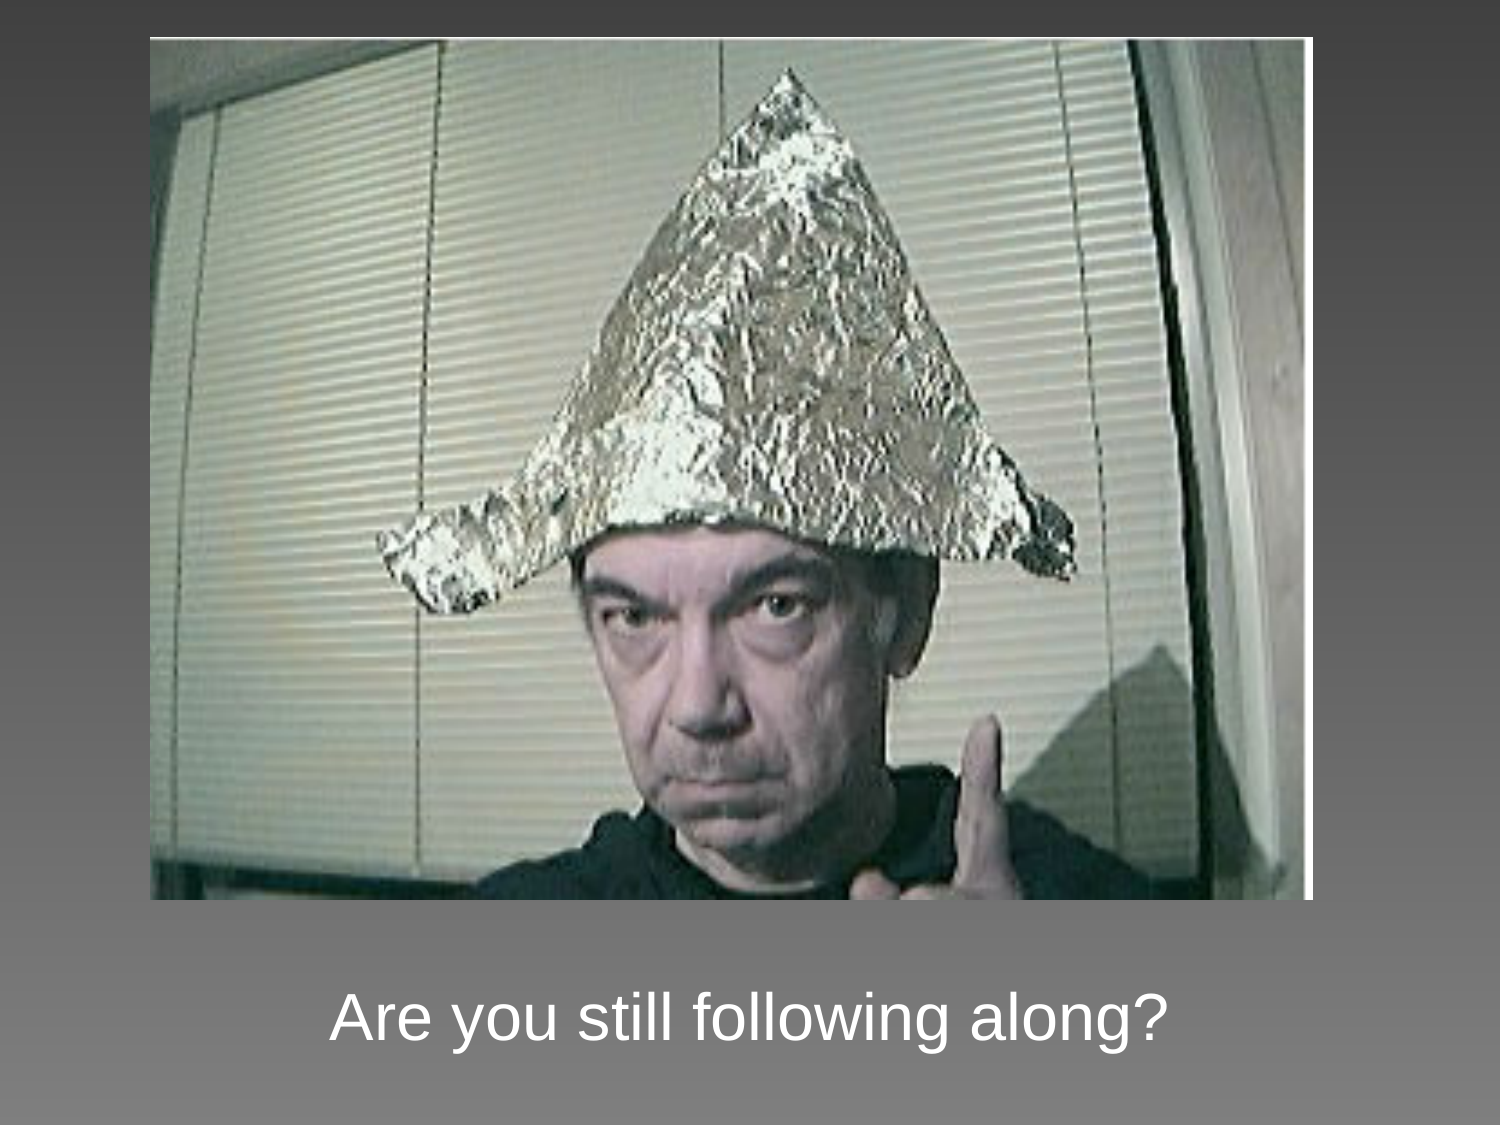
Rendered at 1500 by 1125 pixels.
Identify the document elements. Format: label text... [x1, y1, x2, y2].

picture [150, 37, 1313, 359]
subtitle Are you still following along? [75, 359, 1426, 1088]
